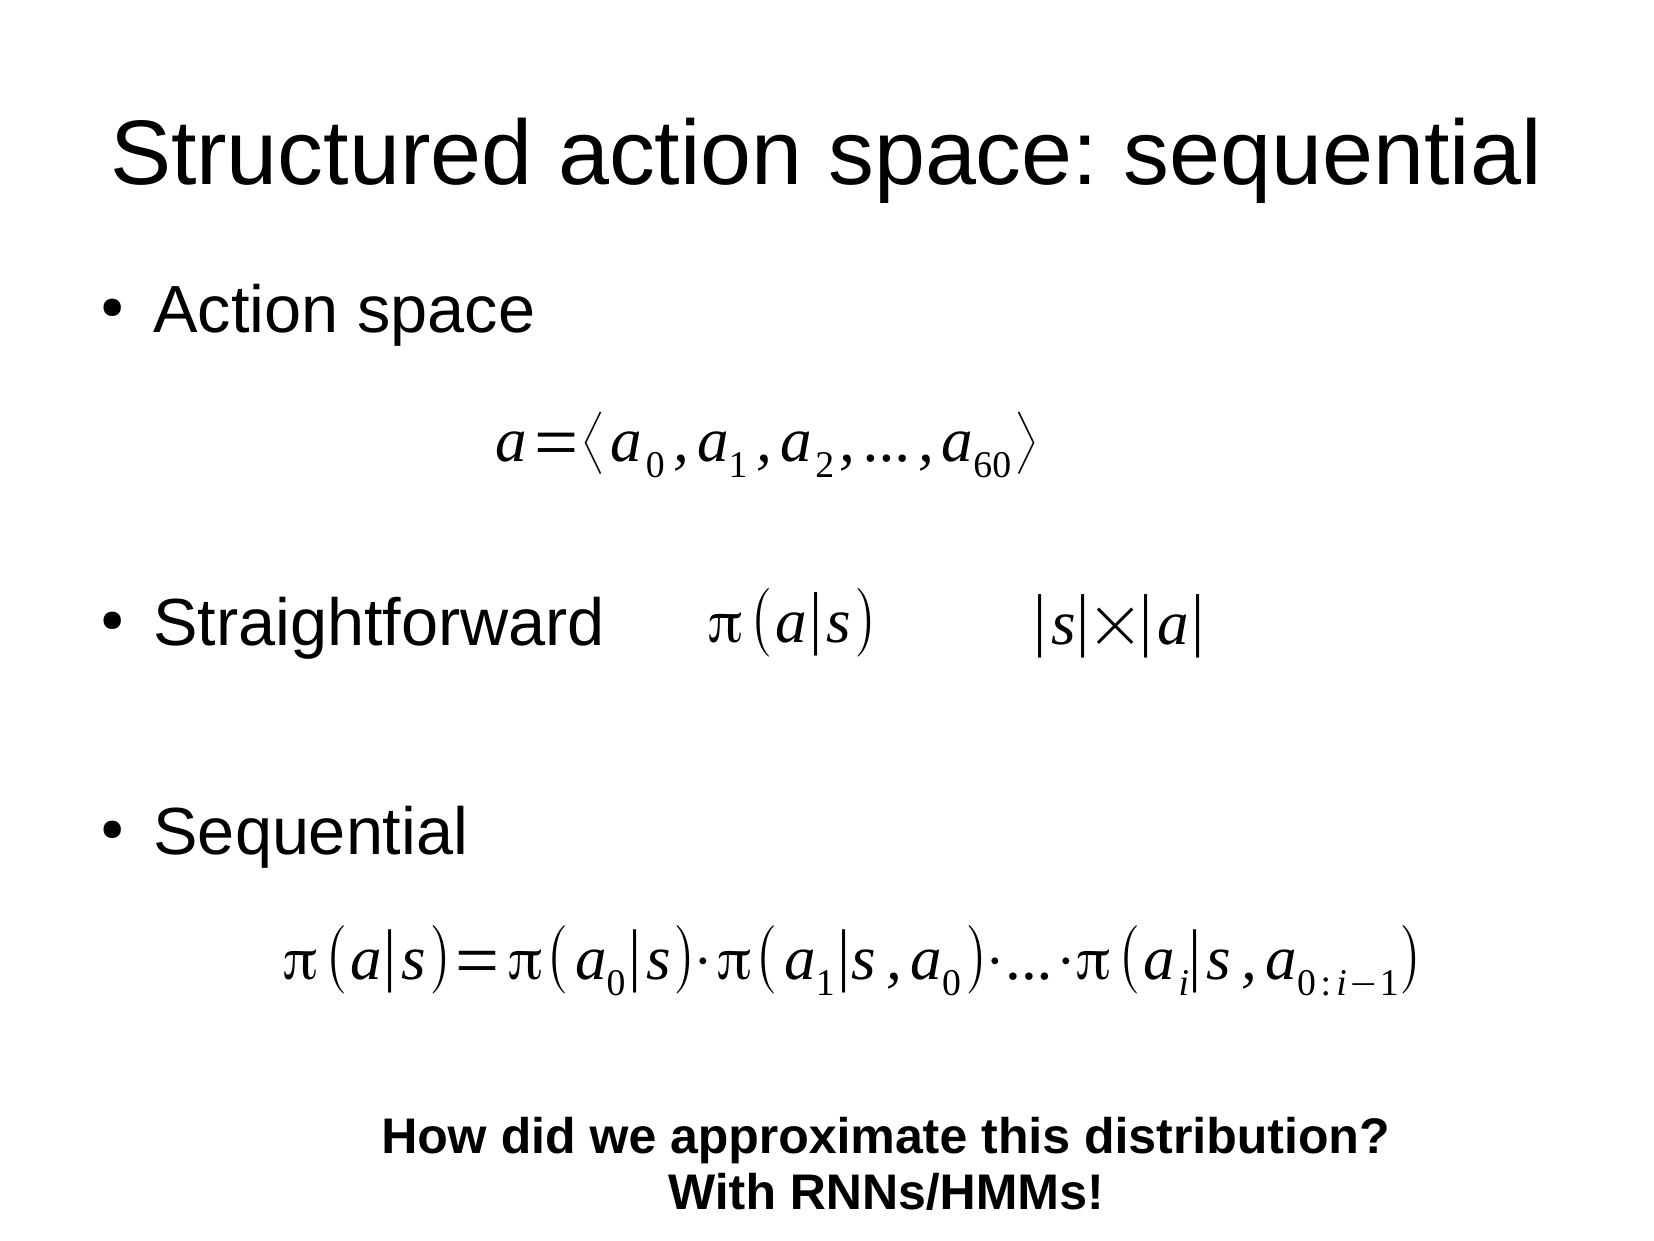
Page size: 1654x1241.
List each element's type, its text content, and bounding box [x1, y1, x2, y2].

chart [267, 920, 1438, 1002]
chart [480, 406, 1056, 487]
chart [692, 583, 893, 660]
text_box How did we approximate this distribution? With RNNs/HMMs! [366, 1100, 1406, 1229]
chart [1011, 589, 1227, 663]
list Action space Straightforward Sequential [82, 272, 1571, 992]
title Structured action space: sequential [82, 49, 1571, 257]
